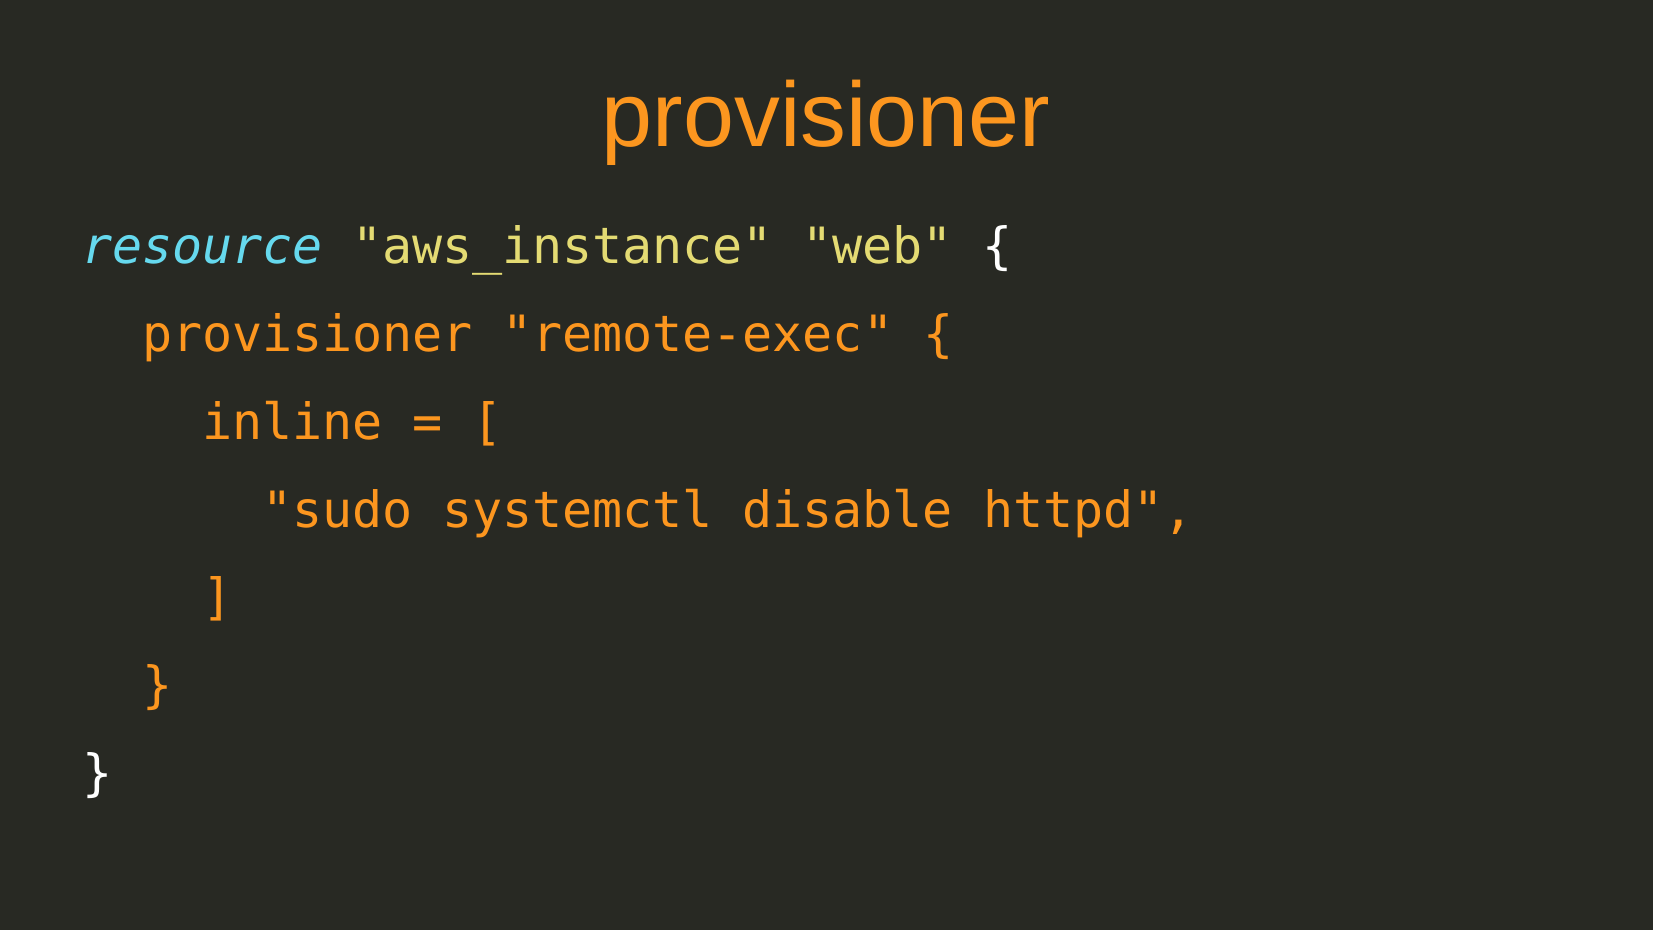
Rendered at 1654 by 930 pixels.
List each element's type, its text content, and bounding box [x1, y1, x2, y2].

list resource "aws_instance" "web" { provisioner "remote-exec" { inline = [ "sudo systemctl disable httpd", ] } } [82, 217, 1571, 908]
title provisioner [82, 37, 1571, 193]
